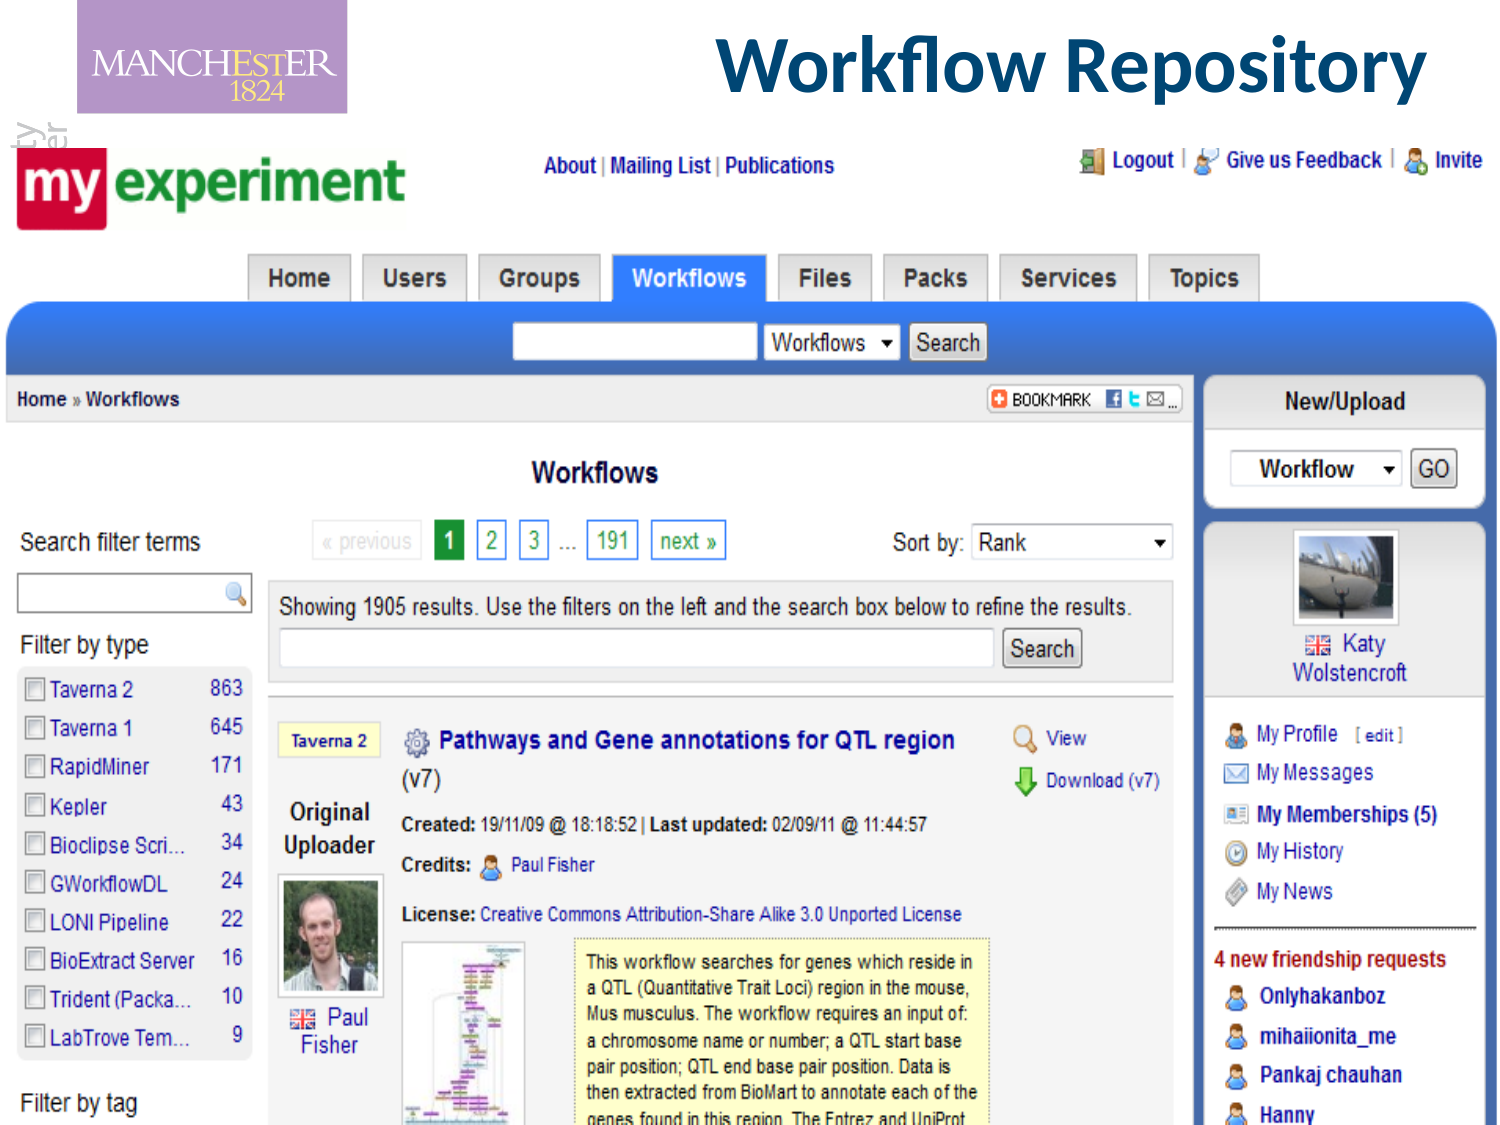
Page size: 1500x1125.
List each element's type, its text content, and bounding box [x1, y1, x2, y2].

picture [0, 148, 1500, 1125]
text_box Workflow Repository [372, 0, 1444, 116]
